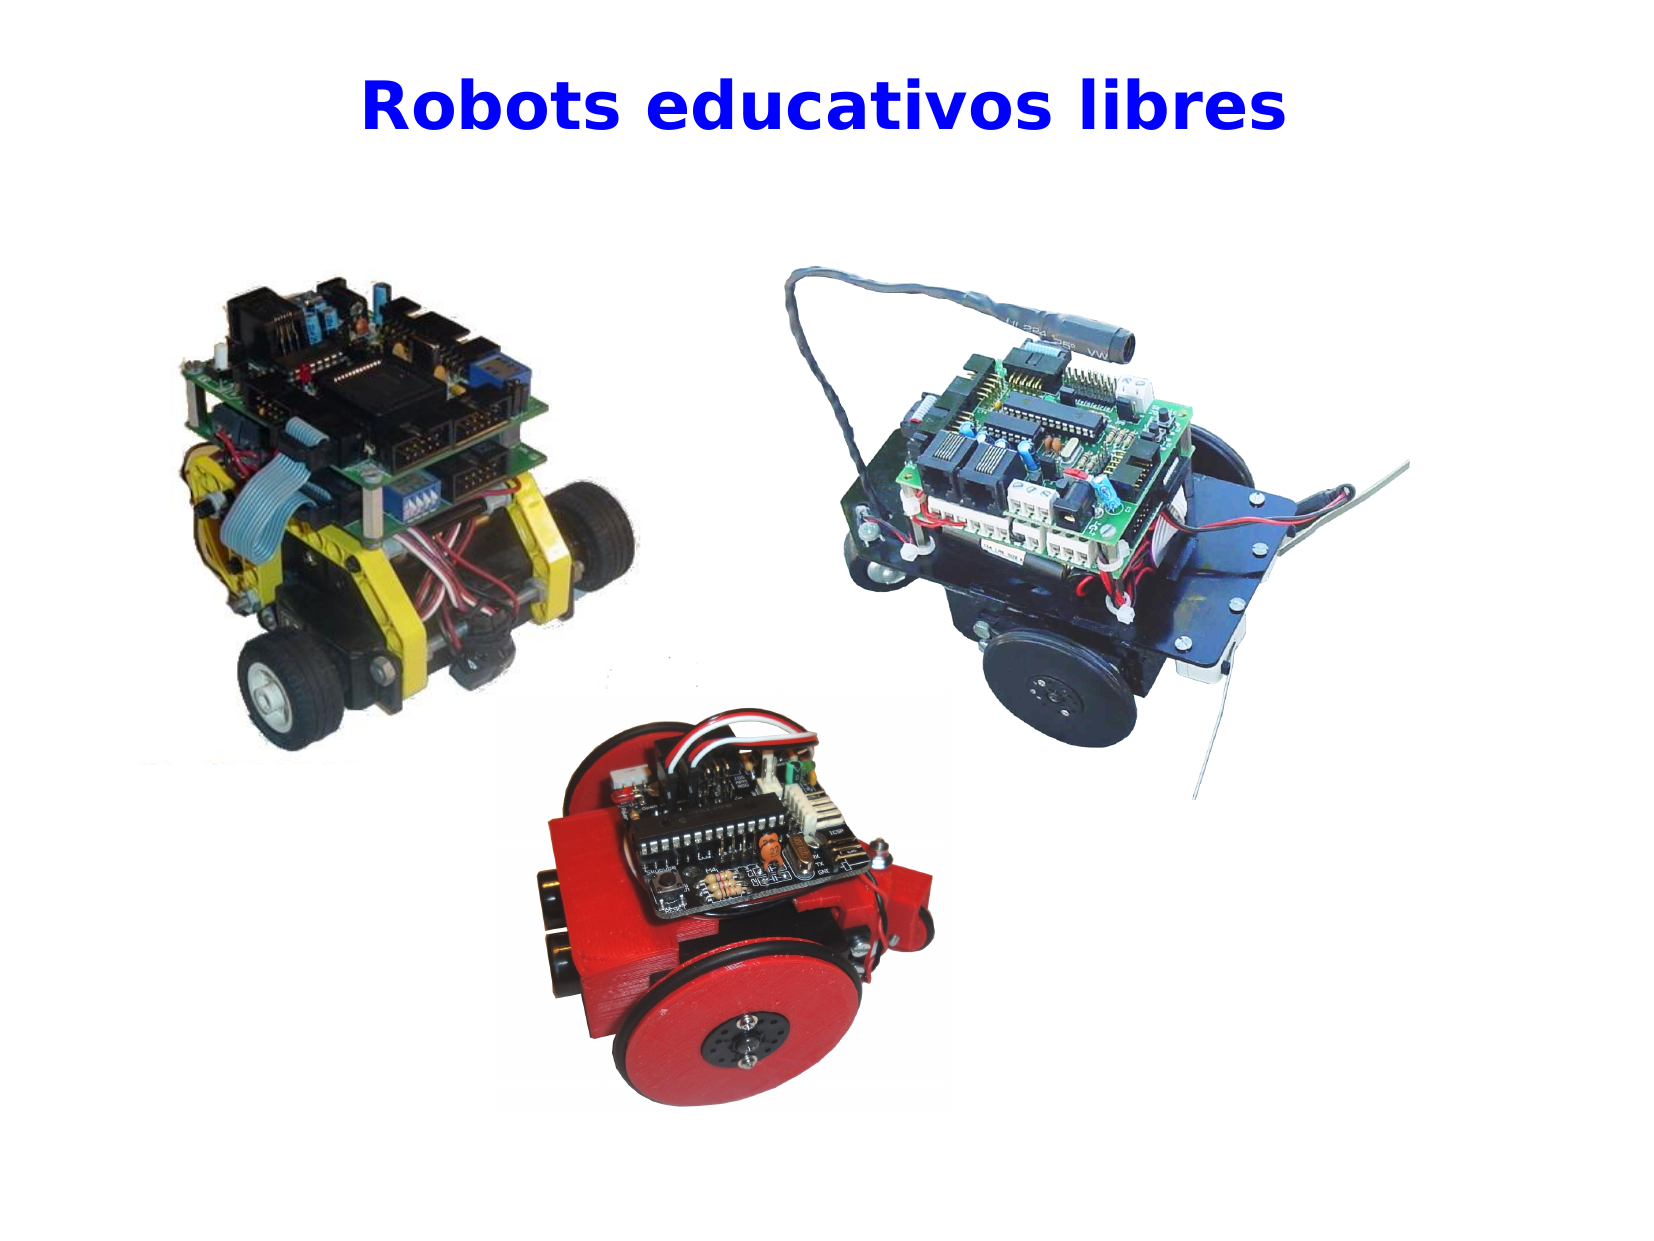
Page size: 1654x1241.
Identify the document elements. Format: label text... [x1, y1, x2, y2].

picture [105, 260, 1421, 1115]
text_box Robots educativos libres [345, 60, 1305, 153]
